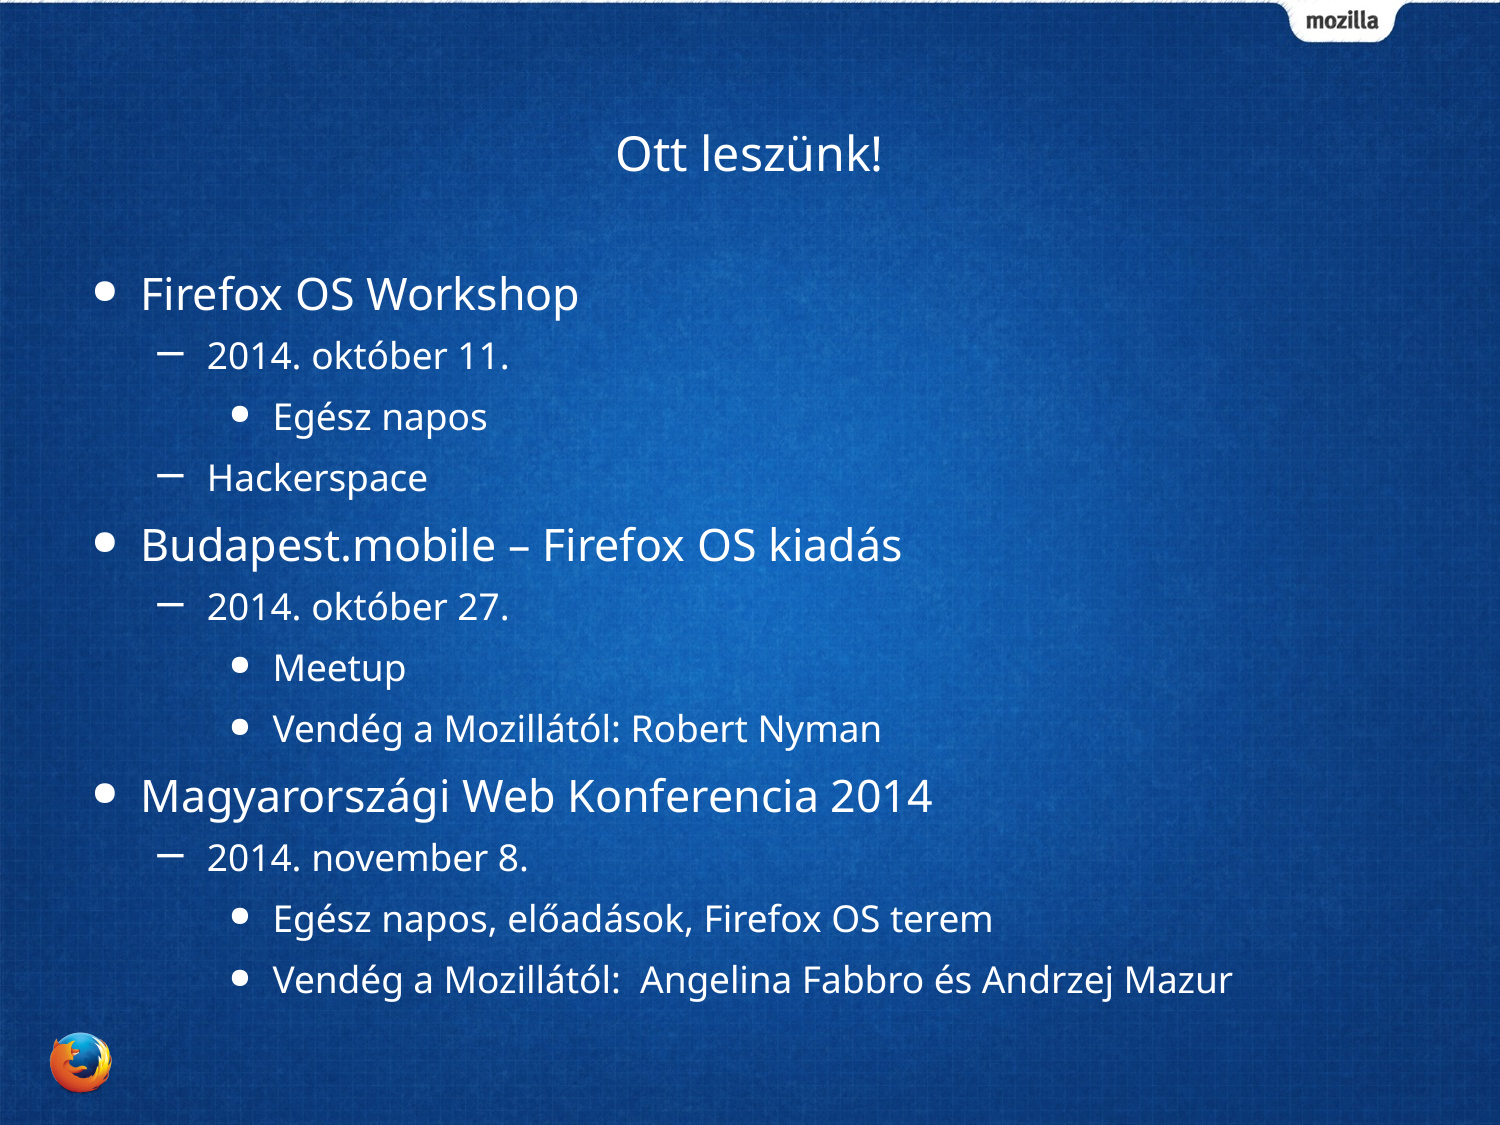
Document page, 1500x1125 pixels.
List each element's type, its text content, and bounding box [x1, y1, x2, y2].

picture [0, 0, 1500, 1125]
title Ott leszünk! [75, 45, 1425, 233]
list Firefox OS Workshop 2014. október 11. Egész napos Hackerspace Budapest.mobile – Firefox OS kiadás 2014. október 27. Meetup Vendég a Mozillától: Robert Nyman Magyarországi Web Konferencia 2014 2014. november 8. Egész napos, előadások, Firefox OS terem Vendég a Mozillától: Angelina Fabbro és Andrzej Mazur [75, 262, 1425, 1005]
